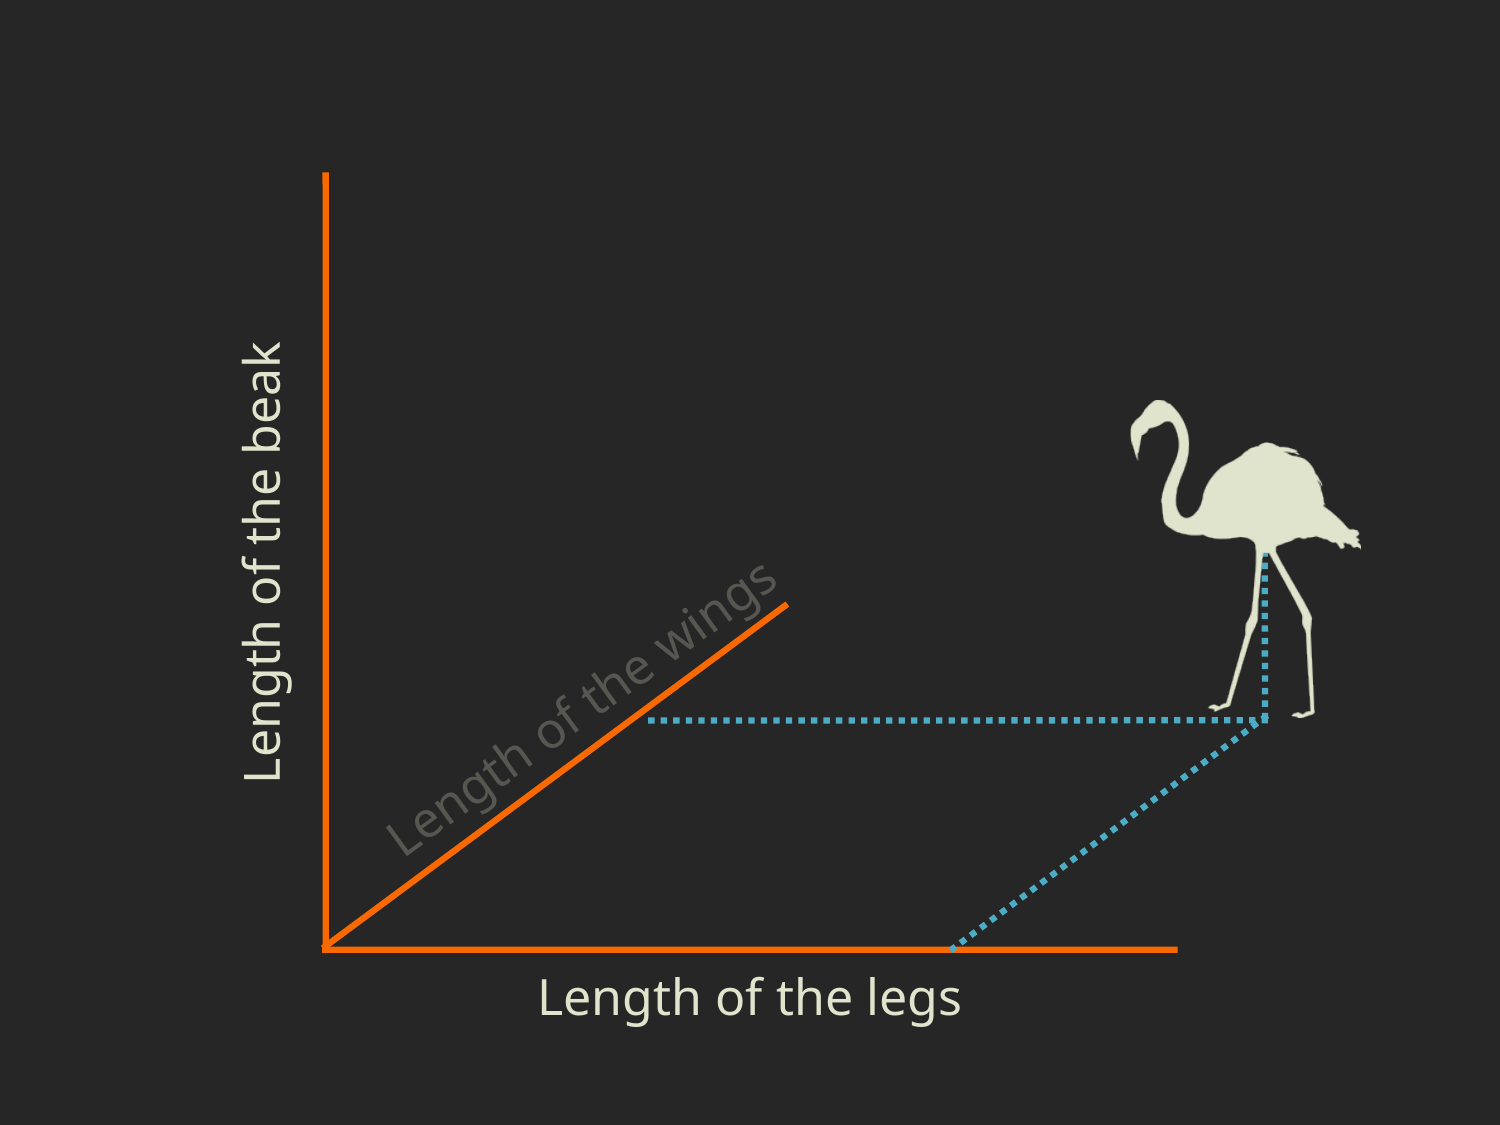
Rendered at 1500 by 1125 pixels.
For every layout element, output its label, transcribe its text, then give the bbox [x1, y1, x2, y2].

text_box Length of the beak [222, 326, 298, 799]
picture [1130, 400, 1361, 718]
text_box Length of the legs [522, 958, 978, 1034]
text_box Length of the wings [357, 528, 803, 883]
